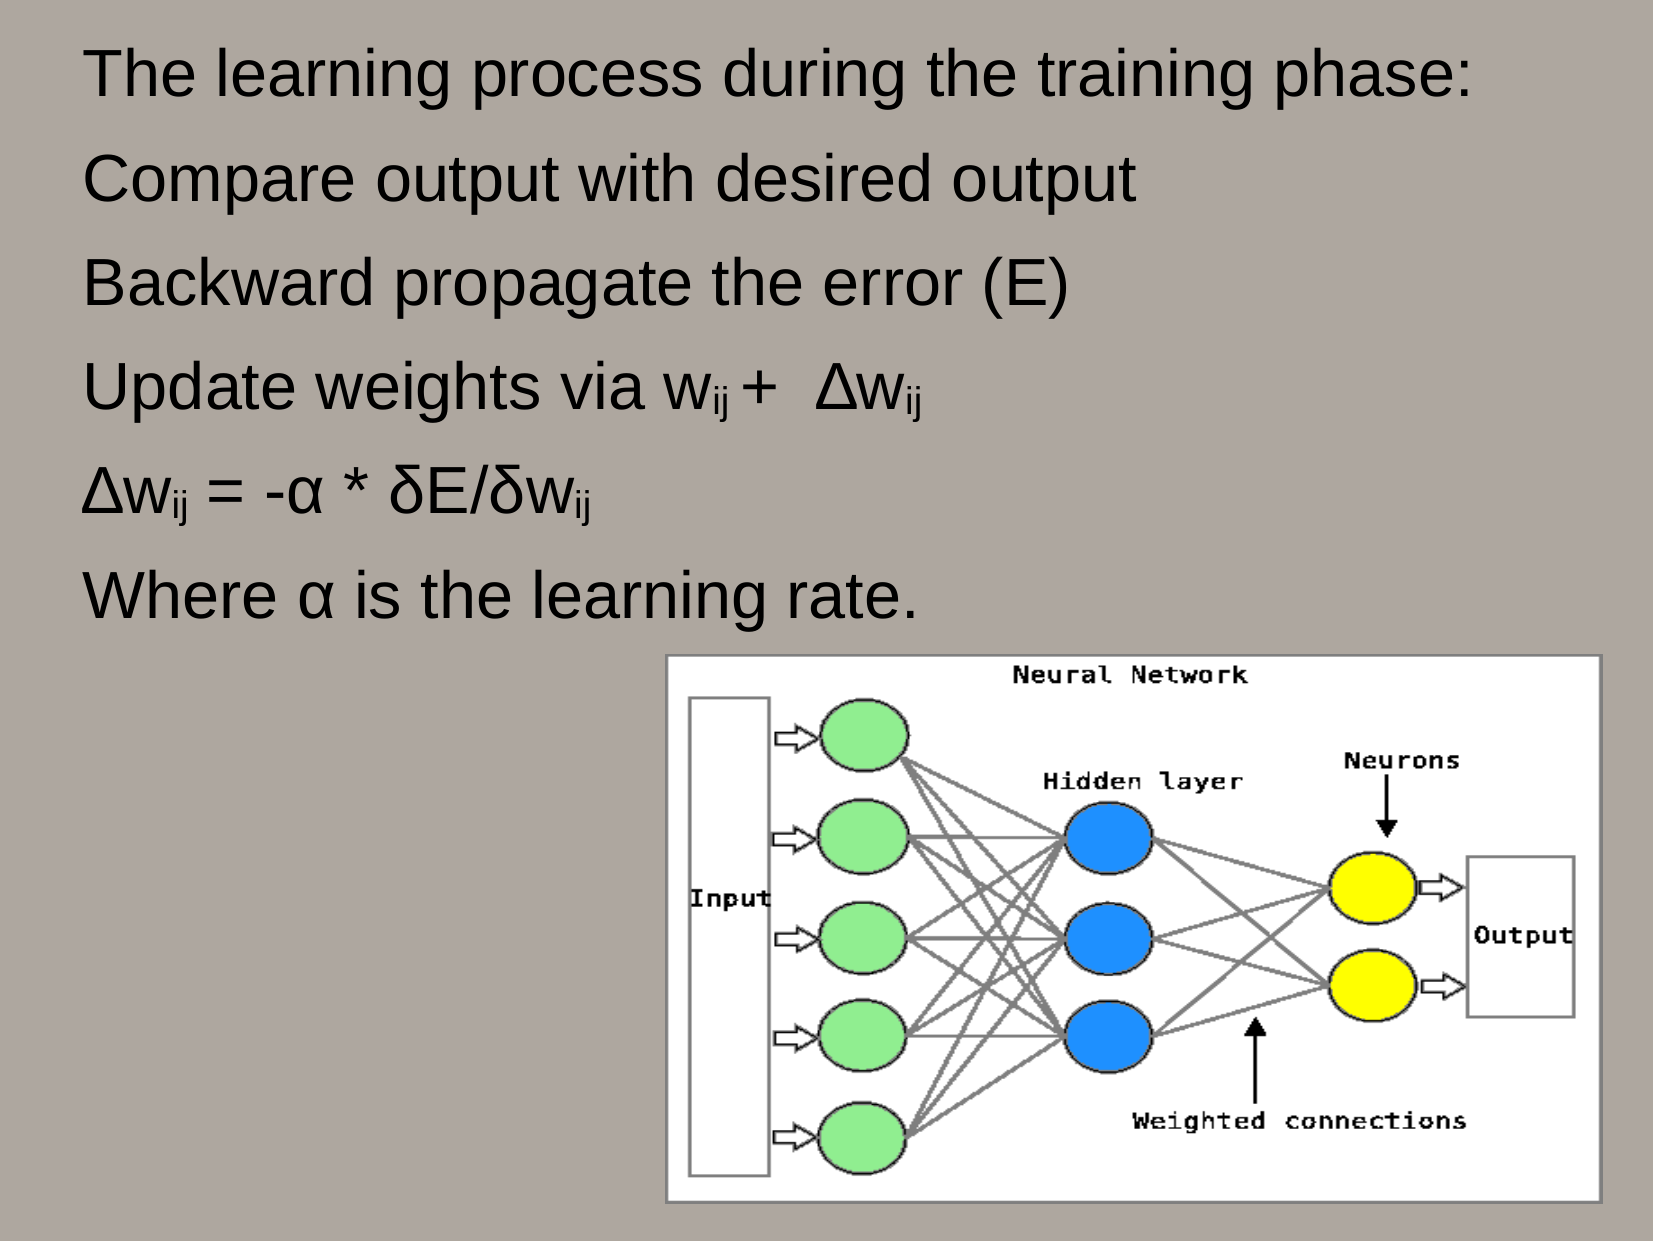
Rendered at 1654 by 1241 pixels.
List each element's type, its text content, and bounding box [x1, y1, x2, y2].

list The learning process during the training phase: Compare output with desired output Backward propagate the error (E) Update weights via wij + ∆wij ∆wij = -α * δE/δwij Where α is the learning rate. [82, 36, 1571, 756]
picture [665, 654, 1603, 1204]
